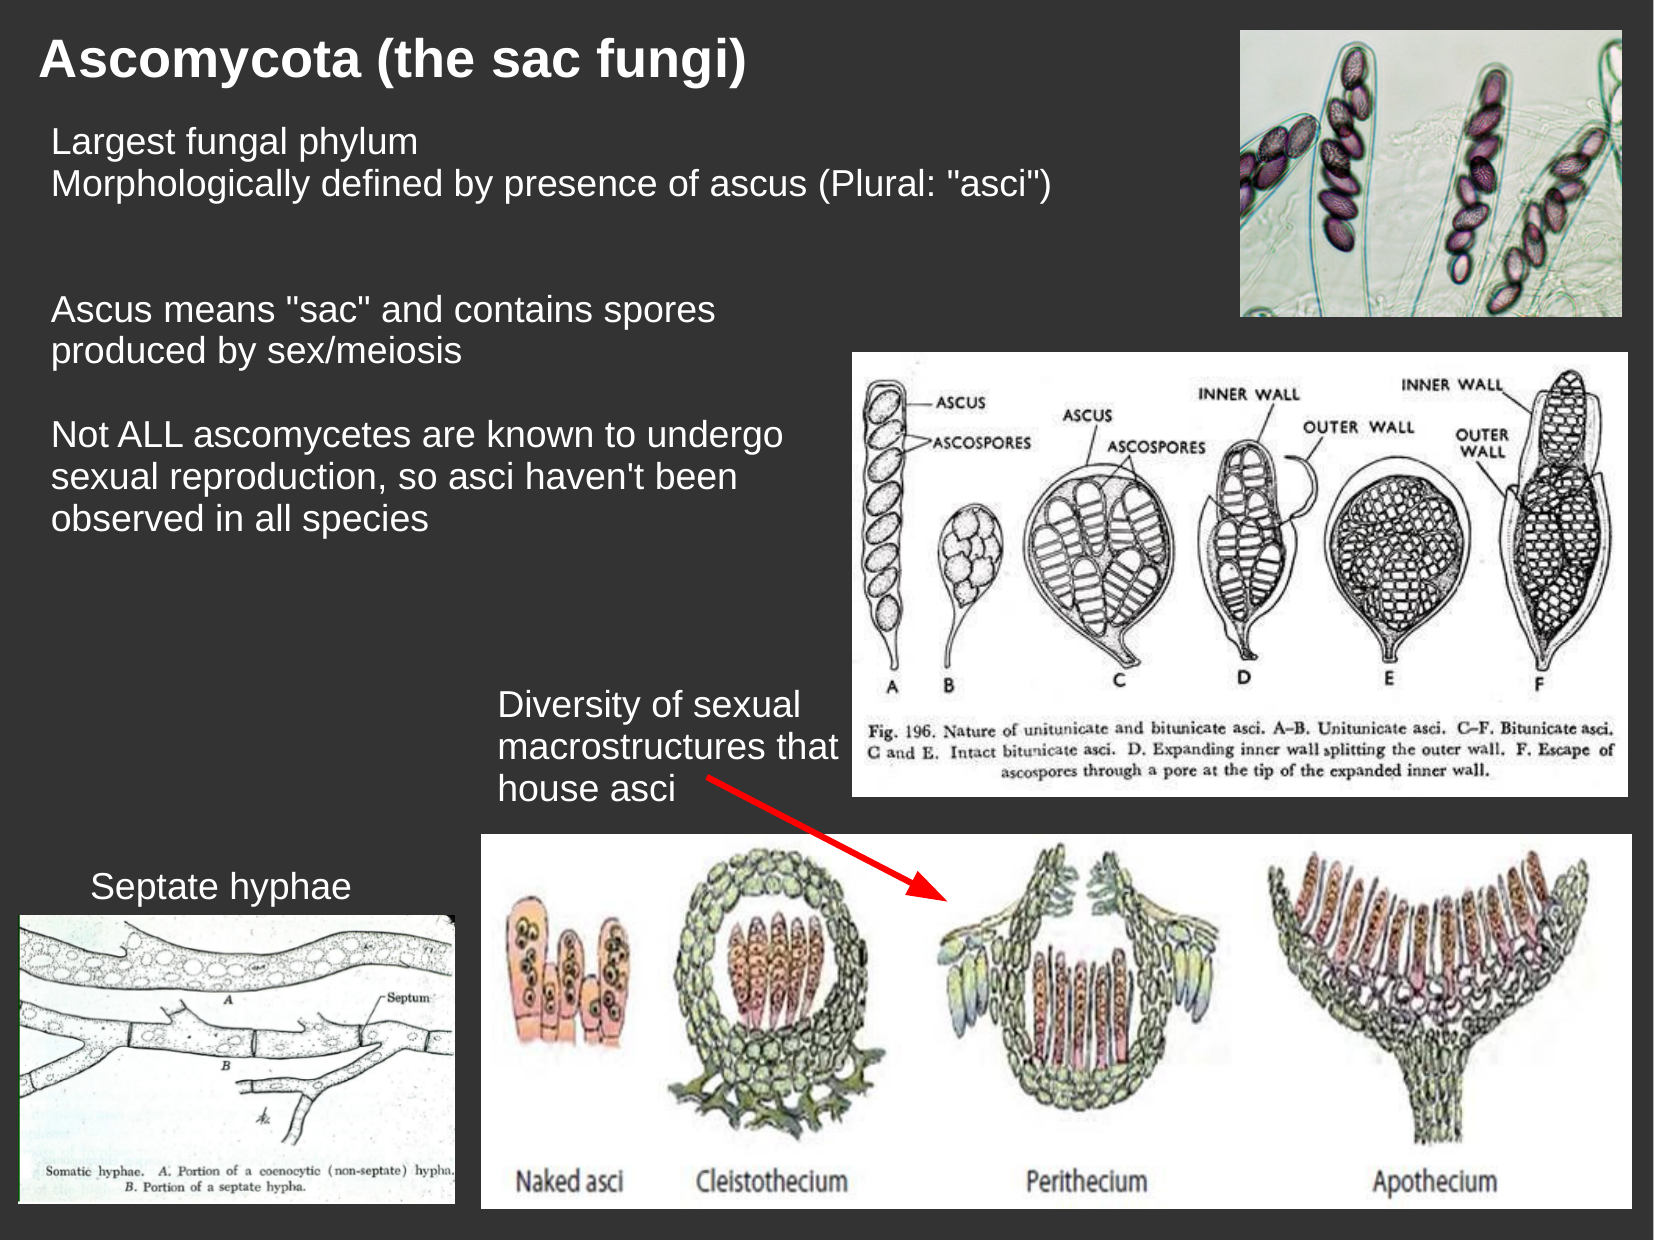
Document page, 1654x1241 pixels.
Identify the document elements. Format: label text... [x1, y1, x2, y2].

picture [481, 834, 1632, 1209]
picture [18, 915, 455, 1204]
text_box Diversity of sexual macrostructures that house asci [482, 676, 923, 818]
text_box Septate hyphae [75, 857, 505, 915]
text_box Largest fungal phylum Morphologically defined by presence of ascus (Plural: "asci") Ascus means "sac" and contains spores produced by sex/meiosis Not ALL ascomycetes are known to undergo sexual reproduction, so asci haven't been observed in all species [36, 112, 1167, 548]
picture [852, 352, 1628, 797]
text_box Ascomycota (the sac fungi) [24, 21, 1114, 97]
picture [1240, 30, 1622, 317]
